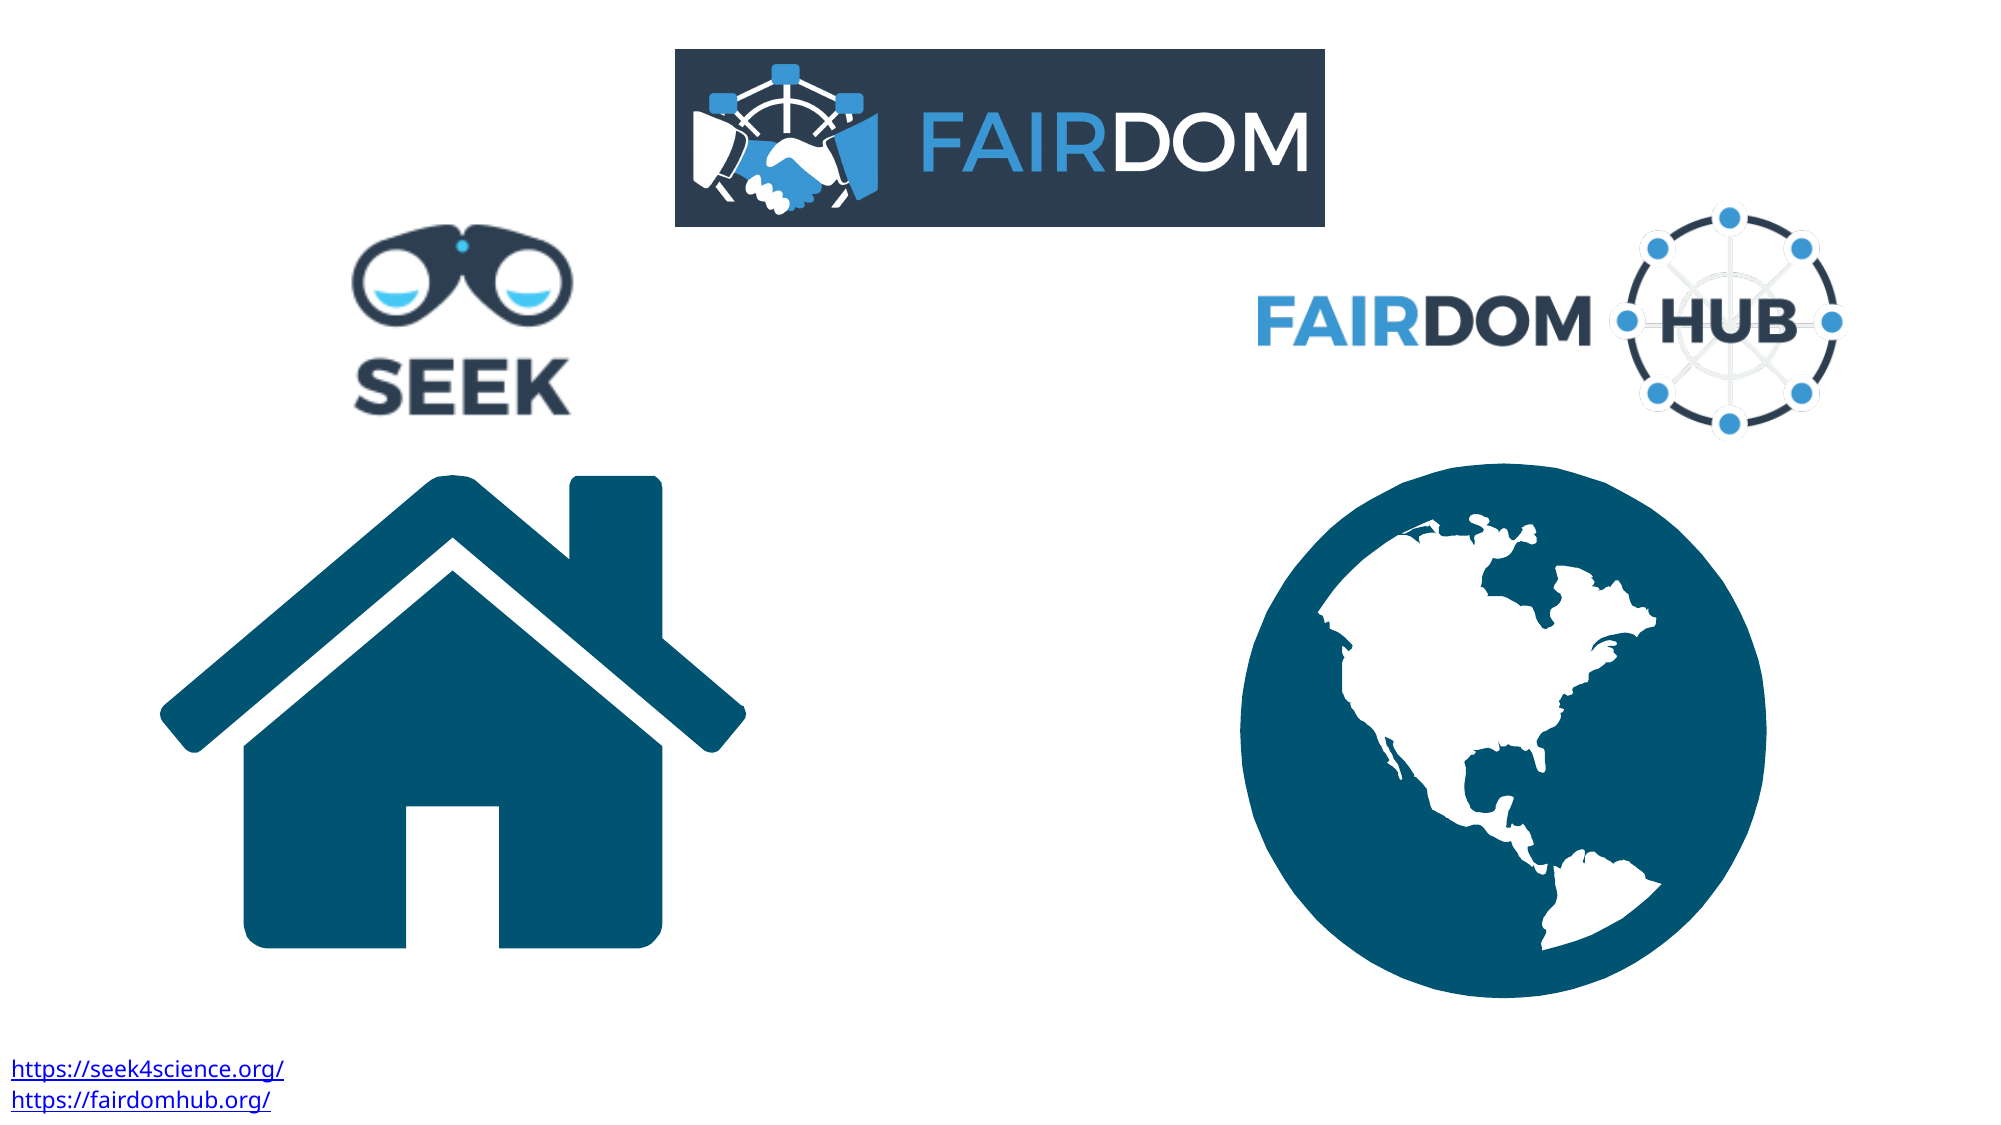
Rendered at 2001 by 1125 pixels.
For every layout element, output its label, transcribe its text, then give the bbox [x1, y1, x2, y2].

text_box https://seek4science.org/ https://fairdomhub.org/ [0, 1048, 384, 1125]
picture [675, 49, 1850, 442]
text_box [1240, 463, 1767, 999]
text_box [243, 570, 663, 949]
picture [319, 181, 607, 464]
text_box [159, 475, 747, 753]
